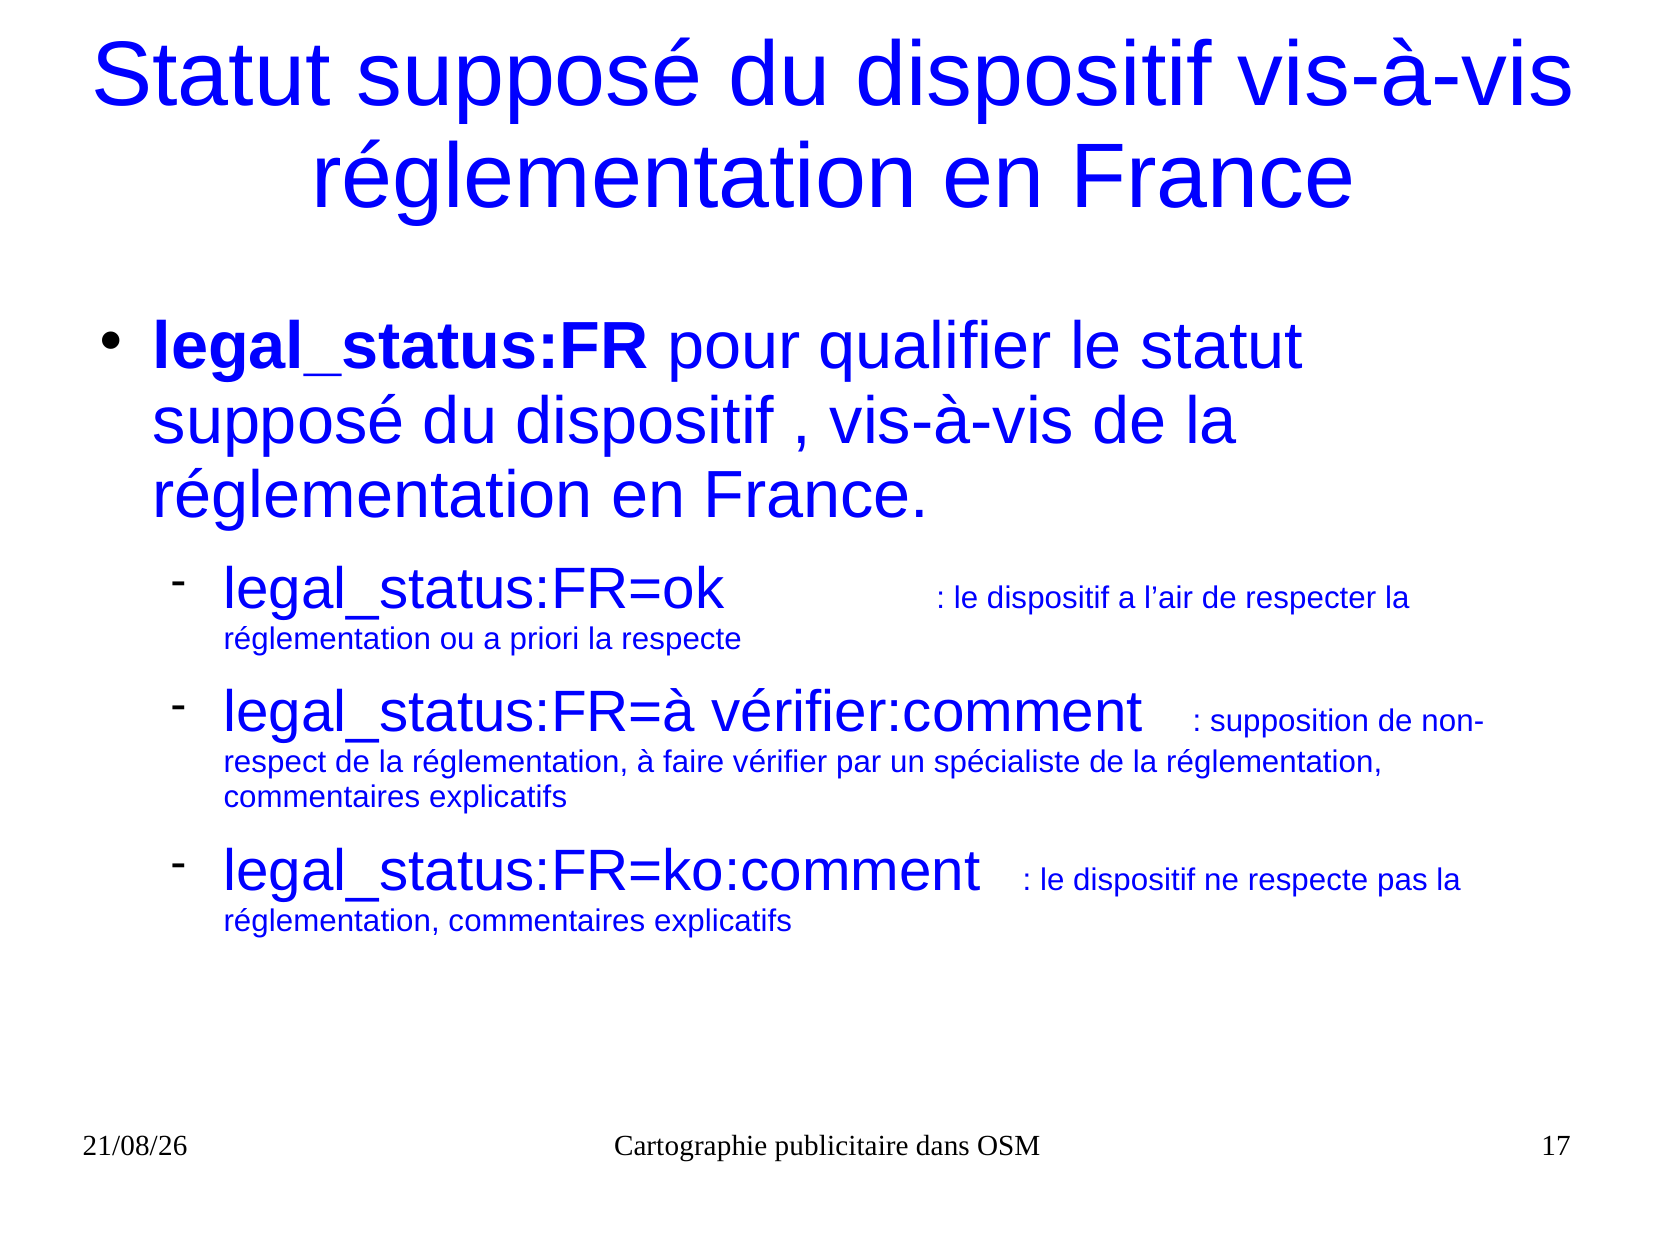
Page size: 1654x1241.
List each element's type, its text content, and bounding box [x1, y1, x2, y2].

list legal_status:FR pour qualifier le statut supposé du dispositif , vis-à-vis de la réglementation en France. legal_status:FR=ok : le dispositif a l’air de respecter la réglementation ou a priori la respecte legal_status:FR=à vérifier:comment : supposition de non-respect de la réglementation, à faire vérifier par un spécialiste de la réglementation, commentaires explicatifs legal_status:FR=ko:comment : le dispositif ne respecte pas la réglementation, commentaires explicatifs [82, 195, 1571, 1096]
title Statut supposé du dispositif vis-à-vis réglementation en France [90, 19, 1579, 225]
